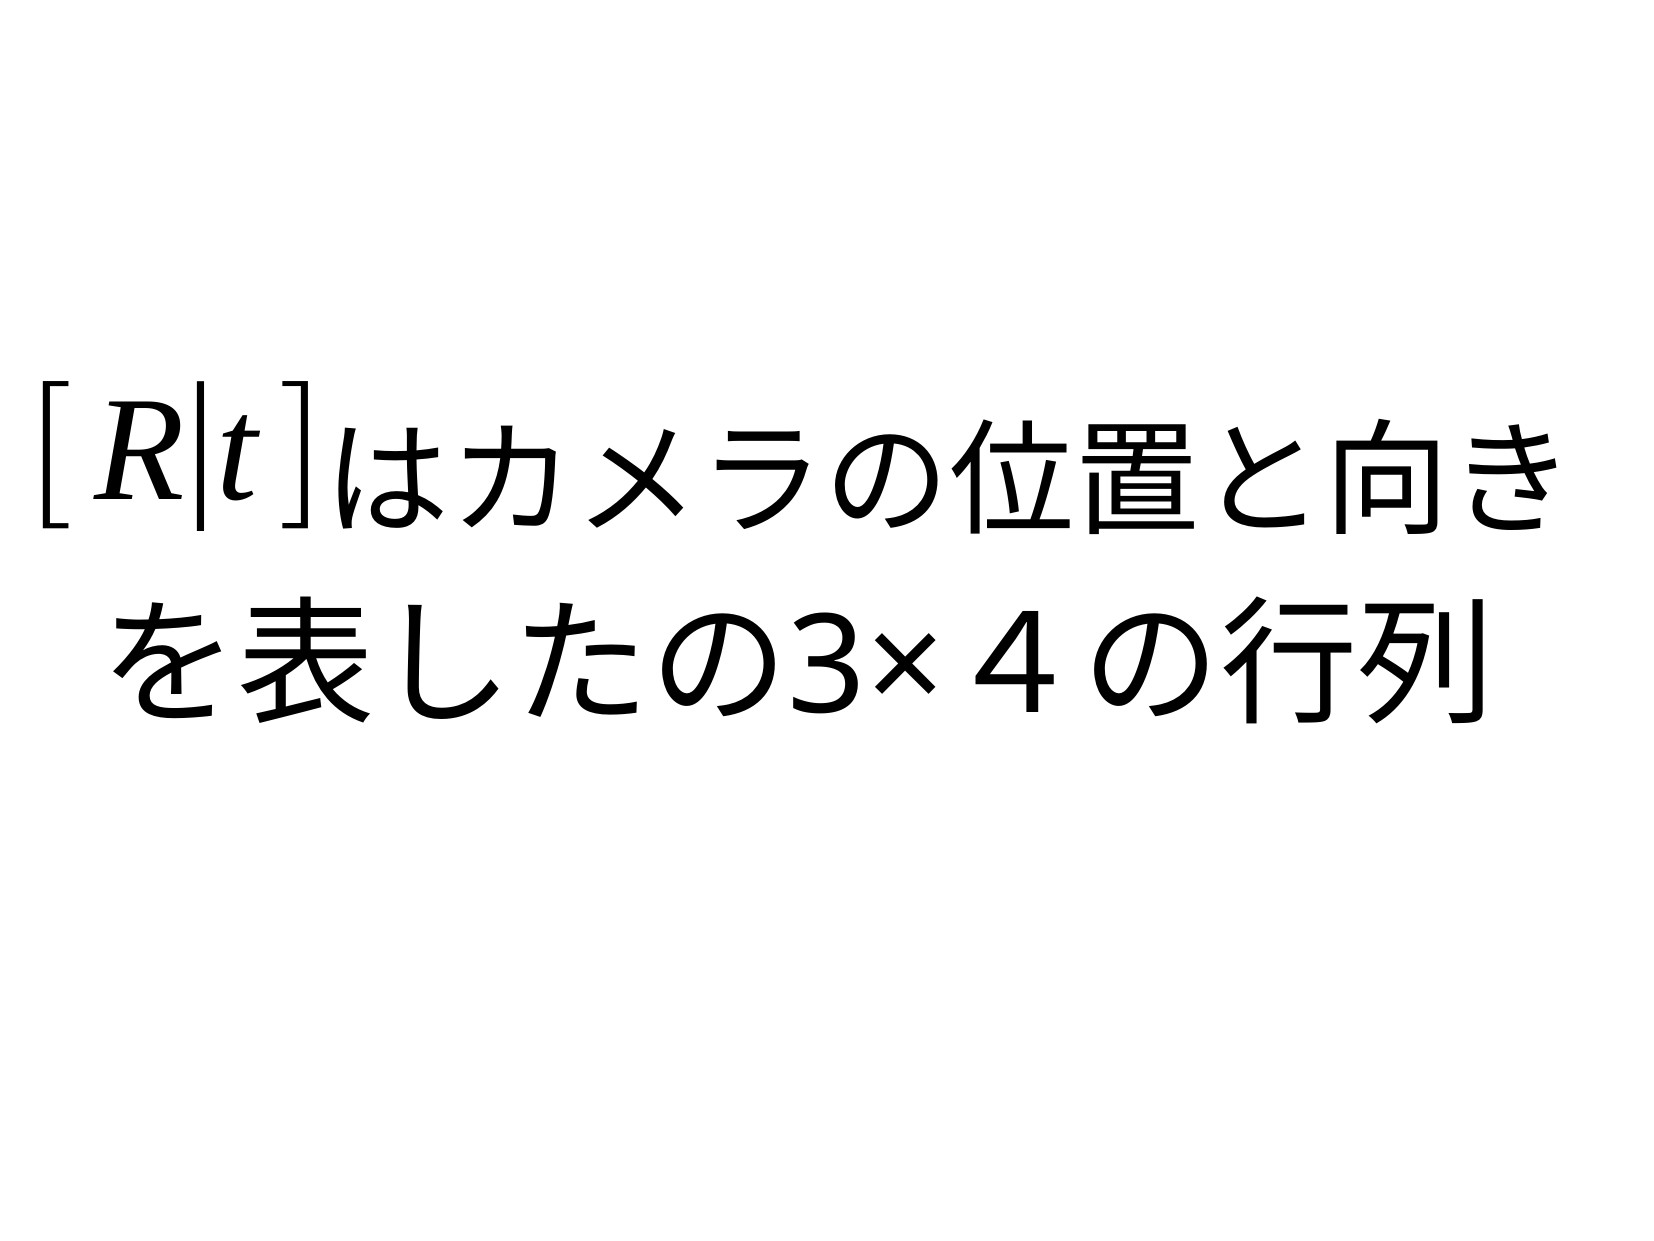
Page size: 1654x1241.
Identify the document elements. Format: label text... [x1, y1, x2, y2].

chart [26, 366, 325, 536]
title はカメラの位置と向き [324, 366, 1654, 574]
title を表したの3×４の行列 [100, 548, 1536, 756]
